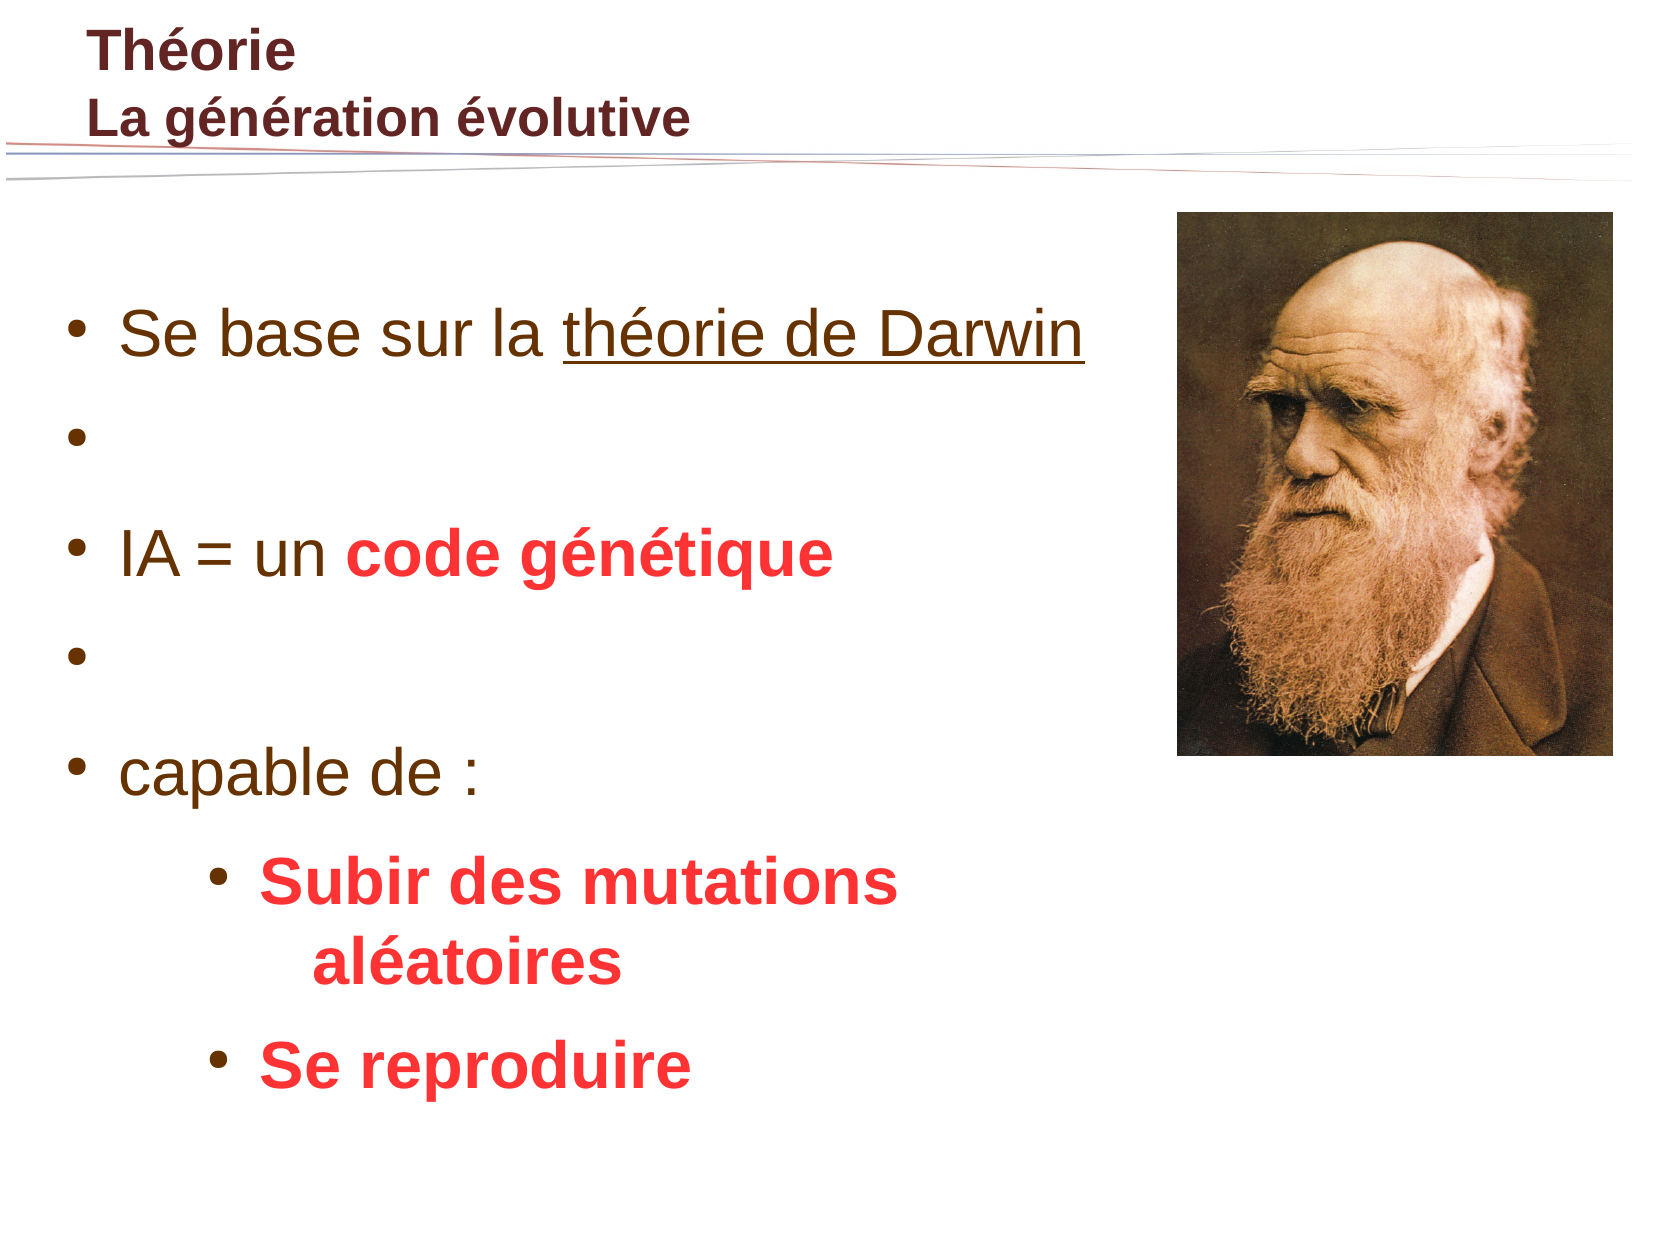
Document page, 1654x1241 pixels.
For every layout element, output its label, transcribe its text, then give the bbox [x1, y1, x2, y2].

list Se base sur la théorie de Darwin IA = un code génétique capable de : Subir des mutations aléatoires Se reproduire [29, 290, 1128, 1109]
picture [1177, 212, 1613, 756]
picture [6, 133, 1632, 208]
title Théorie La génération évolutive [0, 11, 780, 130]
